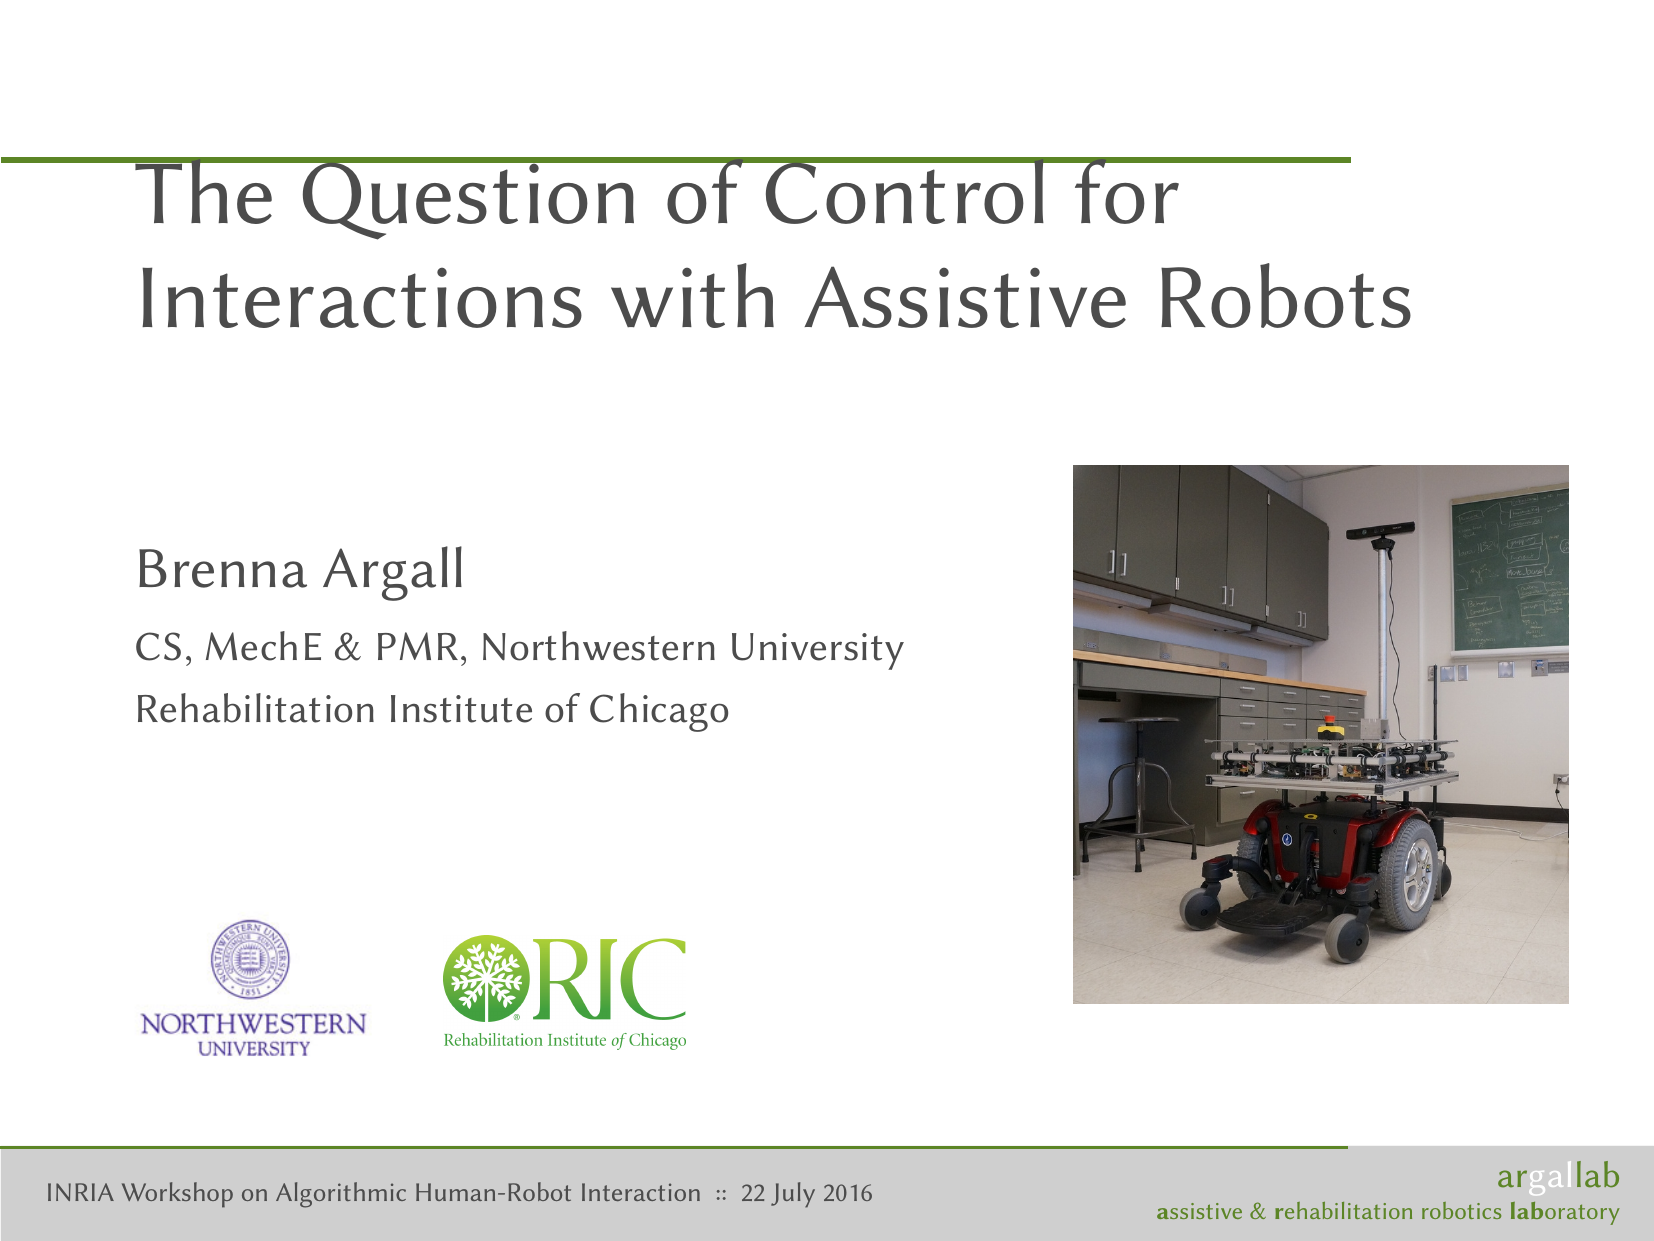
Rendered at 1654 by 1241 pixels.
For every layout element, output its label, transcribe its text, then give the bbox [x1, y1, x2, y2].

picture [1073, 465, 1569, 1004]
text_box The Question of Control for Interactions with Assistive Robots Brenna Argall CS, MechE & PMR, Northwestern University Rehabilitation Institute of Chicago [120, 133, 1546, 863]
text_box argallab assistive & rehabilitation robotics laboratory [0, 1145, 1654, 1241]
text_box INRIA Workshop on Algorithmic Human-Robot Interaction :: 22 July 2016 [30, 1170, 1126, 1241]
picture [125, 902, 382, 1074]
picture [443, 935, 686, 1050]
